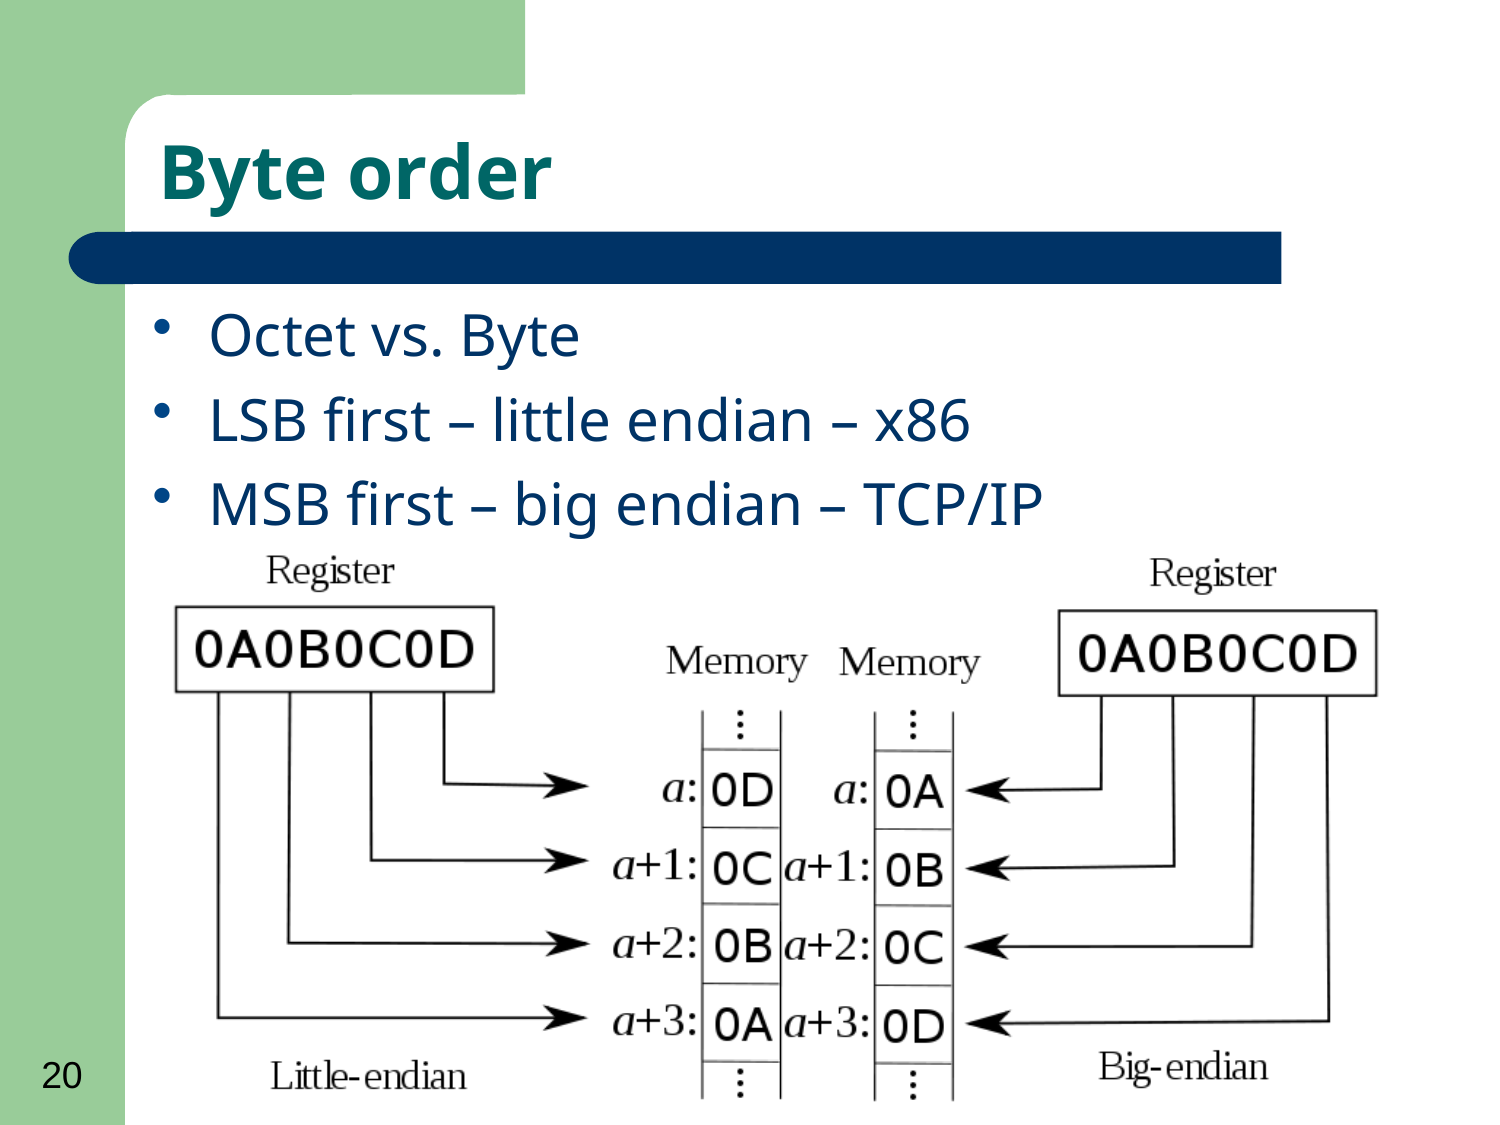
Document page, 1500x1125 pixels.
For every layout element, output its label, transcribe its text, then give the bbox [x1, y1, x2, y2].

list Octet vs. Byte LSB first – little endian – x86 MSB first – big endian – TCP/IP [137, 290, 1400, 515]
picture [123, 503, 1447, 1125]
title Byte order [143, 109, 1427, 224]
